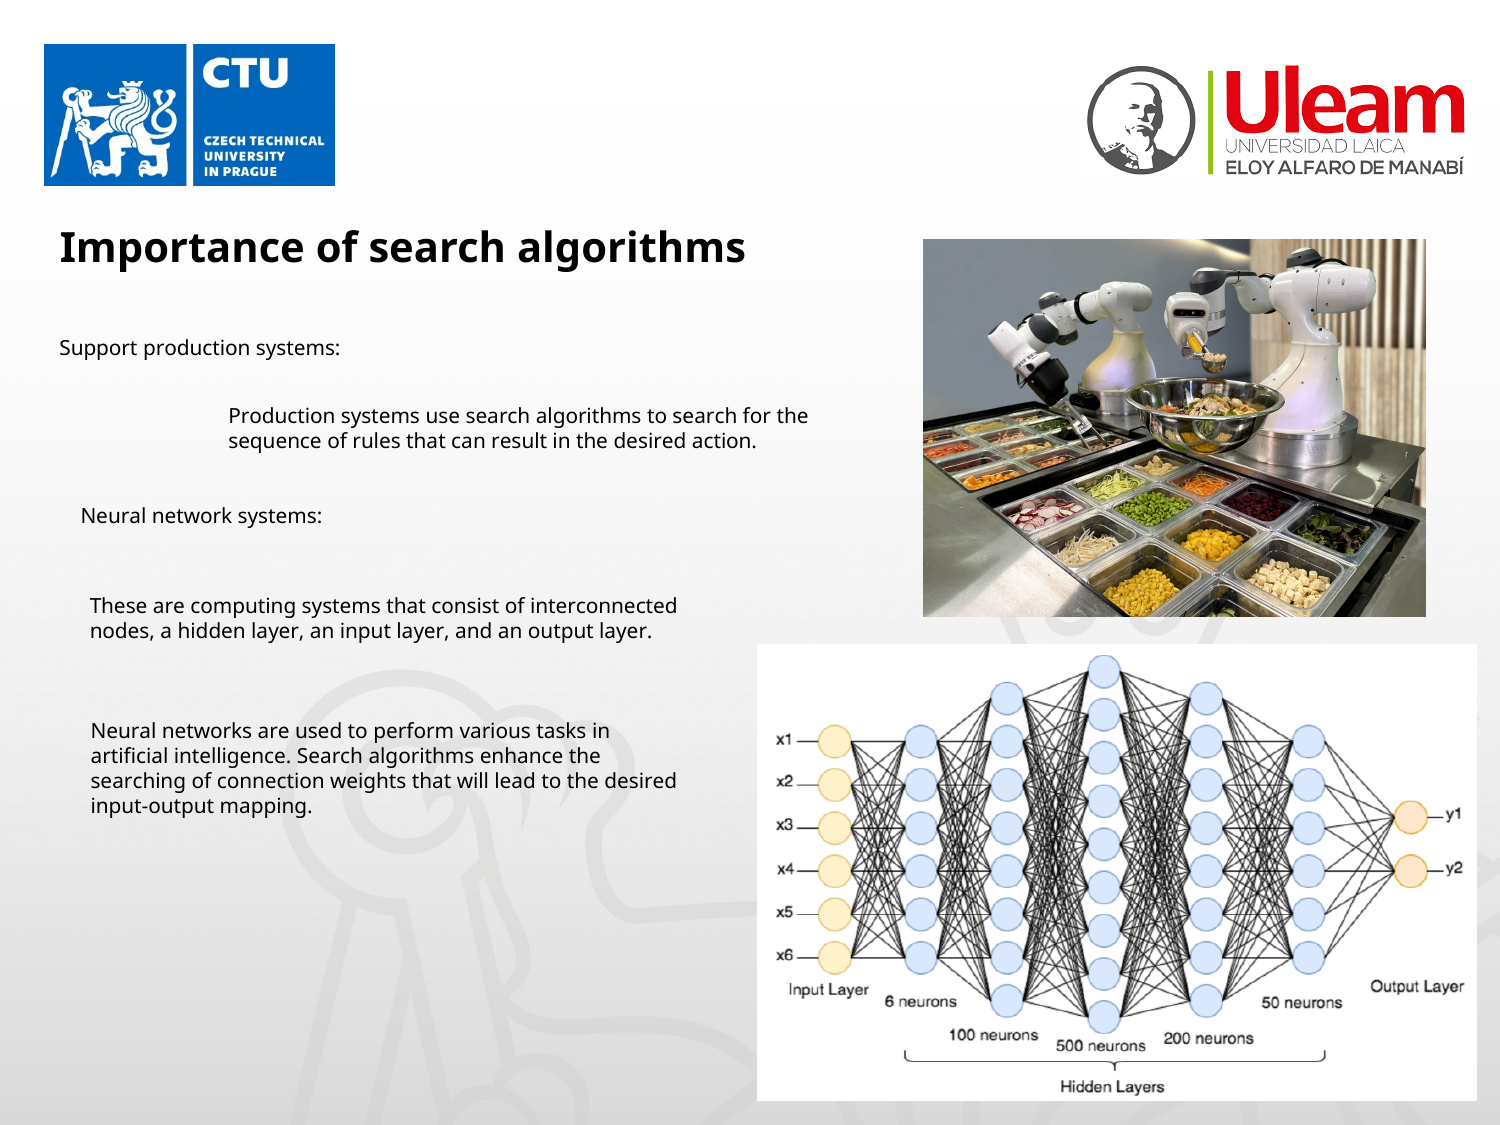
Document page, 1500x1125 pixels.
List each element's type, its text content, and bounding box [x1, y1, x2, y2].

text_box Neural networks are used to perform various tasks in artificial intelligence. Search algorithms enhance the searching of connection weights that will lead to the desired input-output mapping. [75, 710, 706, 826]
text_box Support production systems: [44, 327, 376, 367]
text_box Production systems use search algorithms to search for the sequence of rules that can result in the desired action. [213, 395, 901, 460]
picture [0, 0, 1500, 1125]
title Importance of search algorithms [45, 212, 1006, 328]
text_box These are computing systems that consist of interconnected nodes, a hidden layer, an input layer, and an output layer. [75, 585, 717, 675]
text_box Neural network systems: [65, 495, 376, 535]
